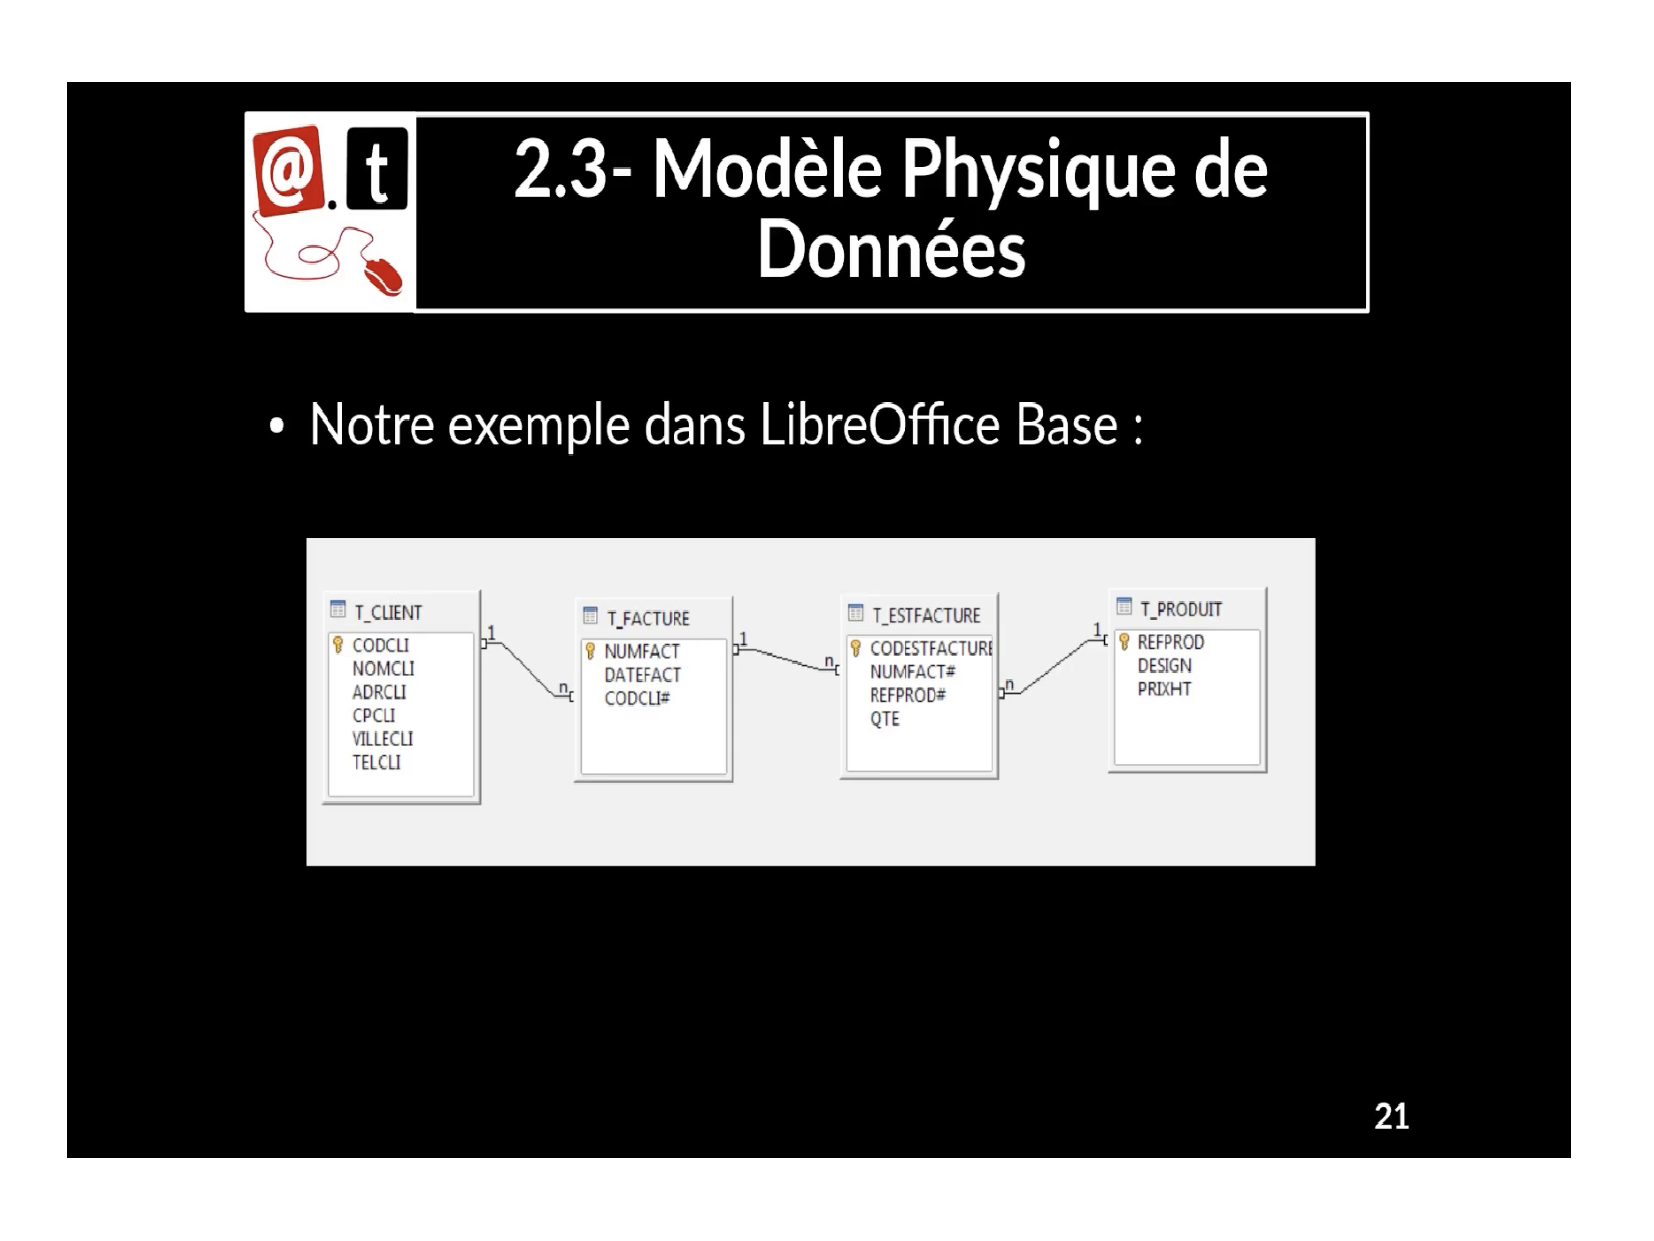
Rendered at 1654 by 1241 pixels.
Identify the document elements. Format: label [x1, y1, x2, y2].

picture [67, 82, 1571, 1158]
